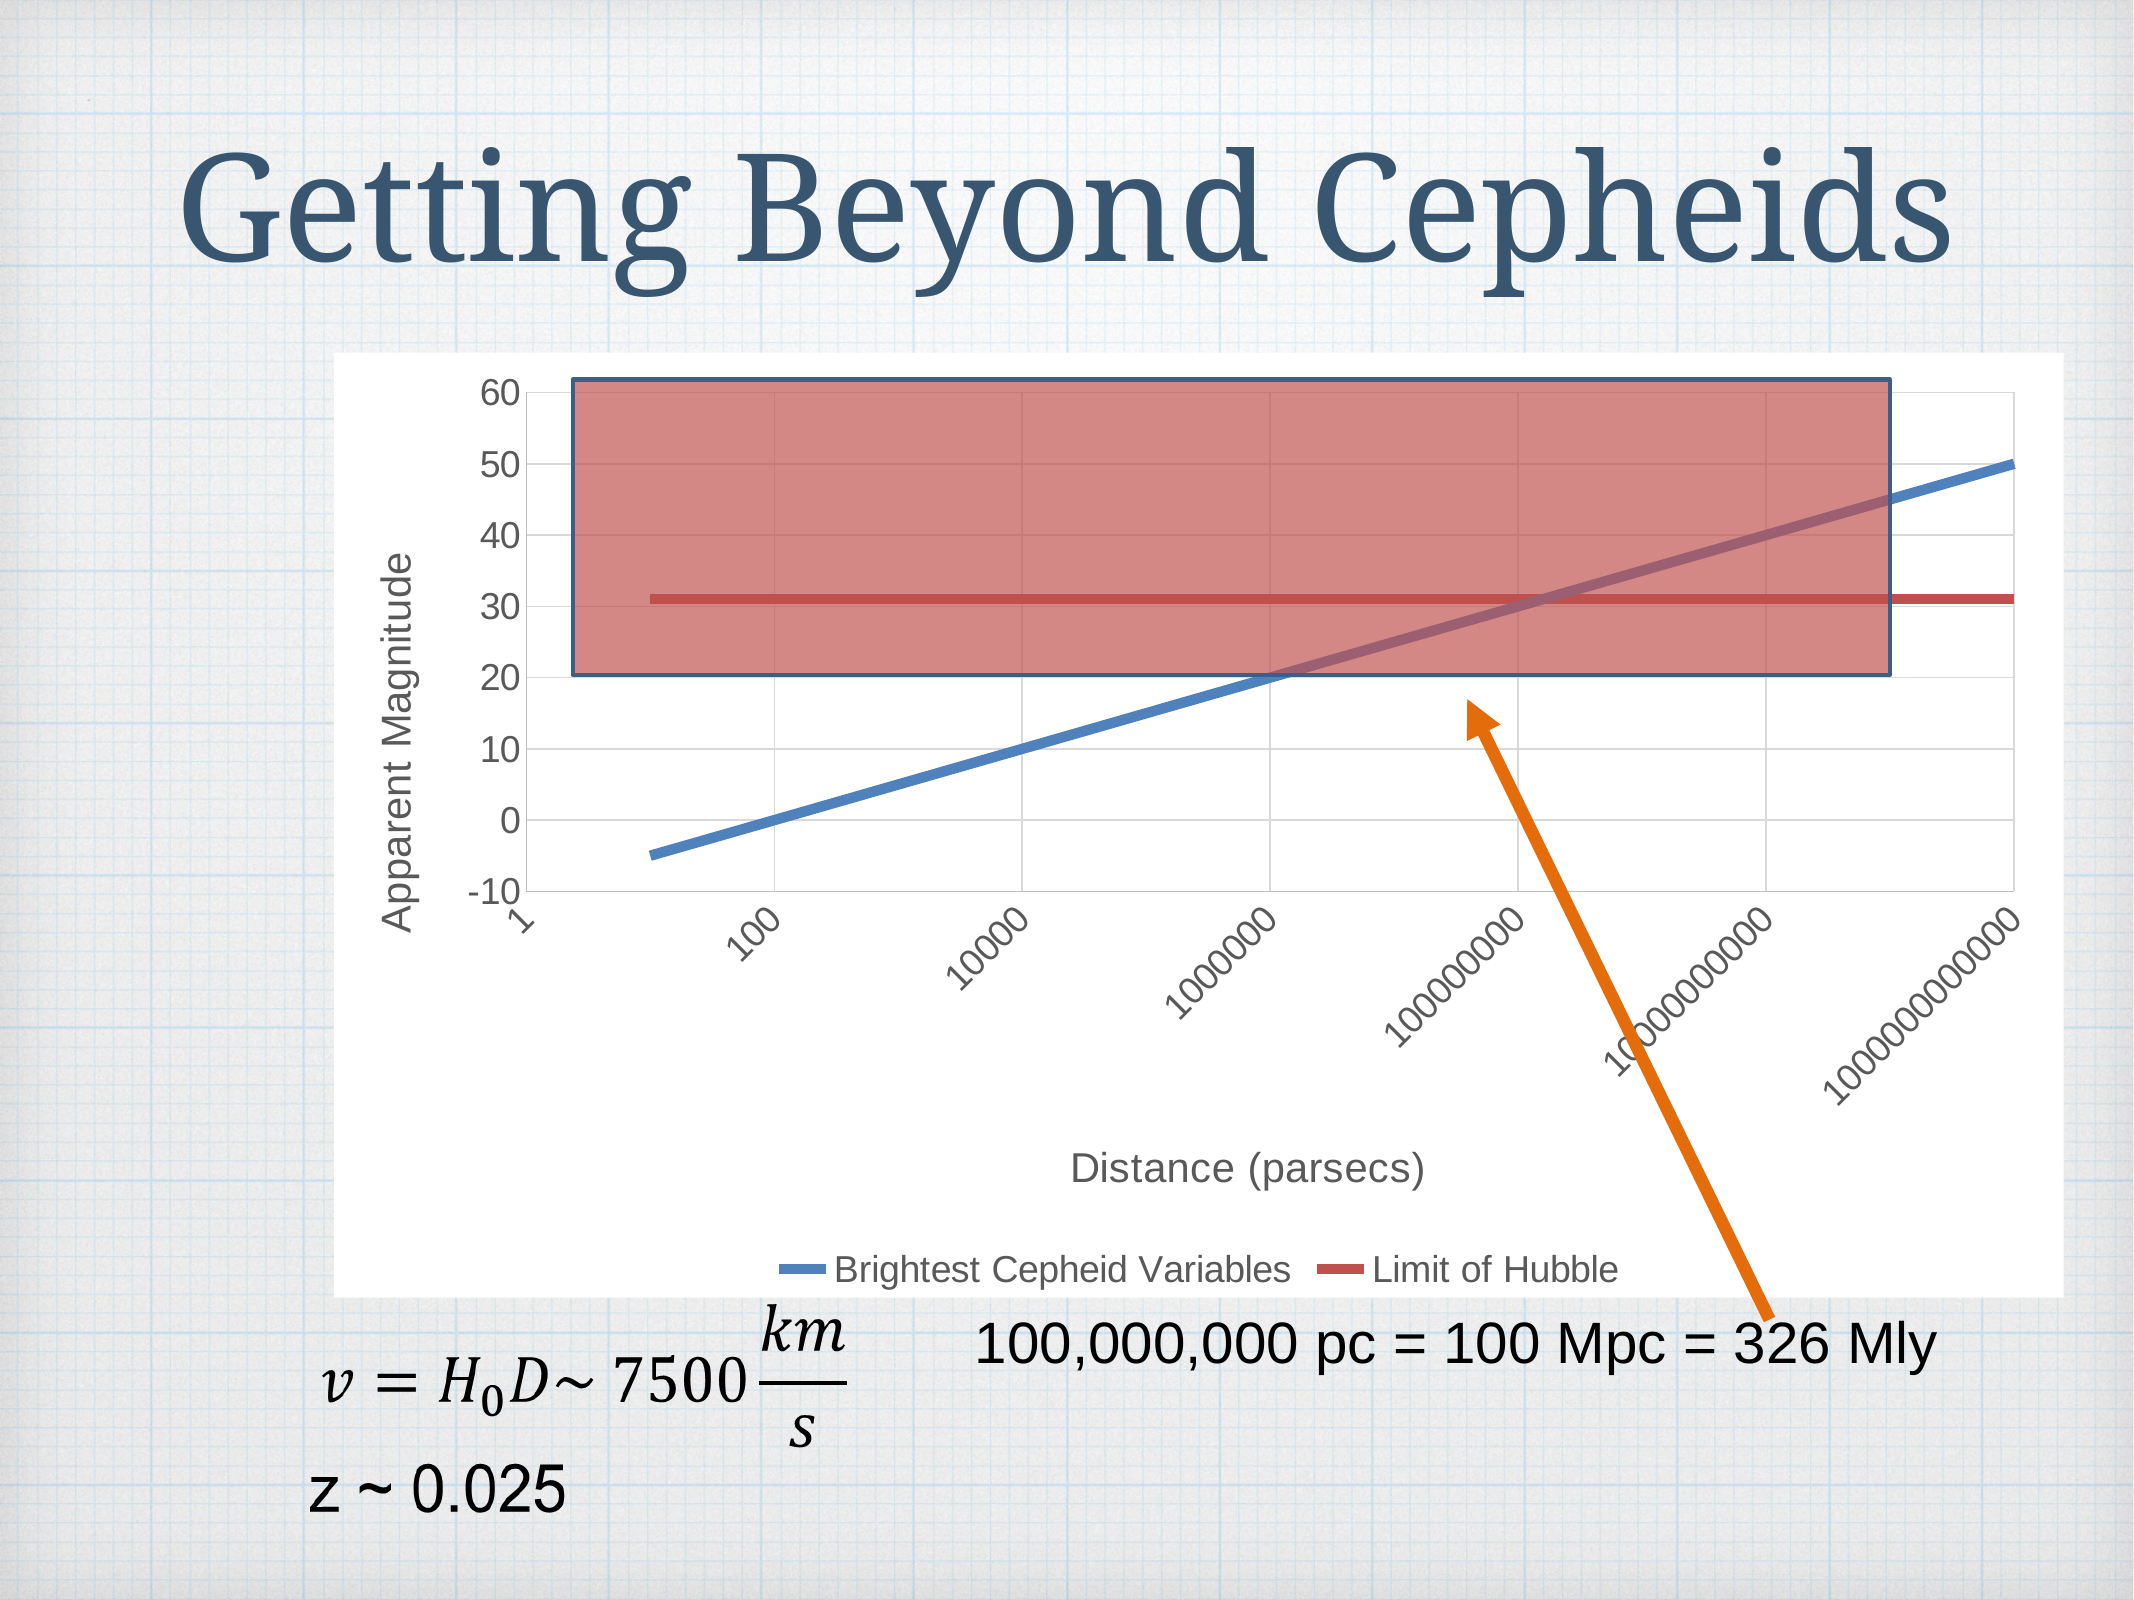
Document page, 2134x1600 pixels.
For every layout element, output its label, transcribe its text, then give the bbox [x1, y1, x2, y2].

text_box [270, 1295, 858, 1576]
text_box 100,000,000 pc = 100 Mpc = 326 Mly [960, 1297, 2064, 1383]
text_box Getting Beyond Cepheids [12, 1, 2121, 402]
picture [0, 0, 2134, 1600]
text_box [572, 379, 1891, 675]
chart [334, 352, 2064, 1298]
